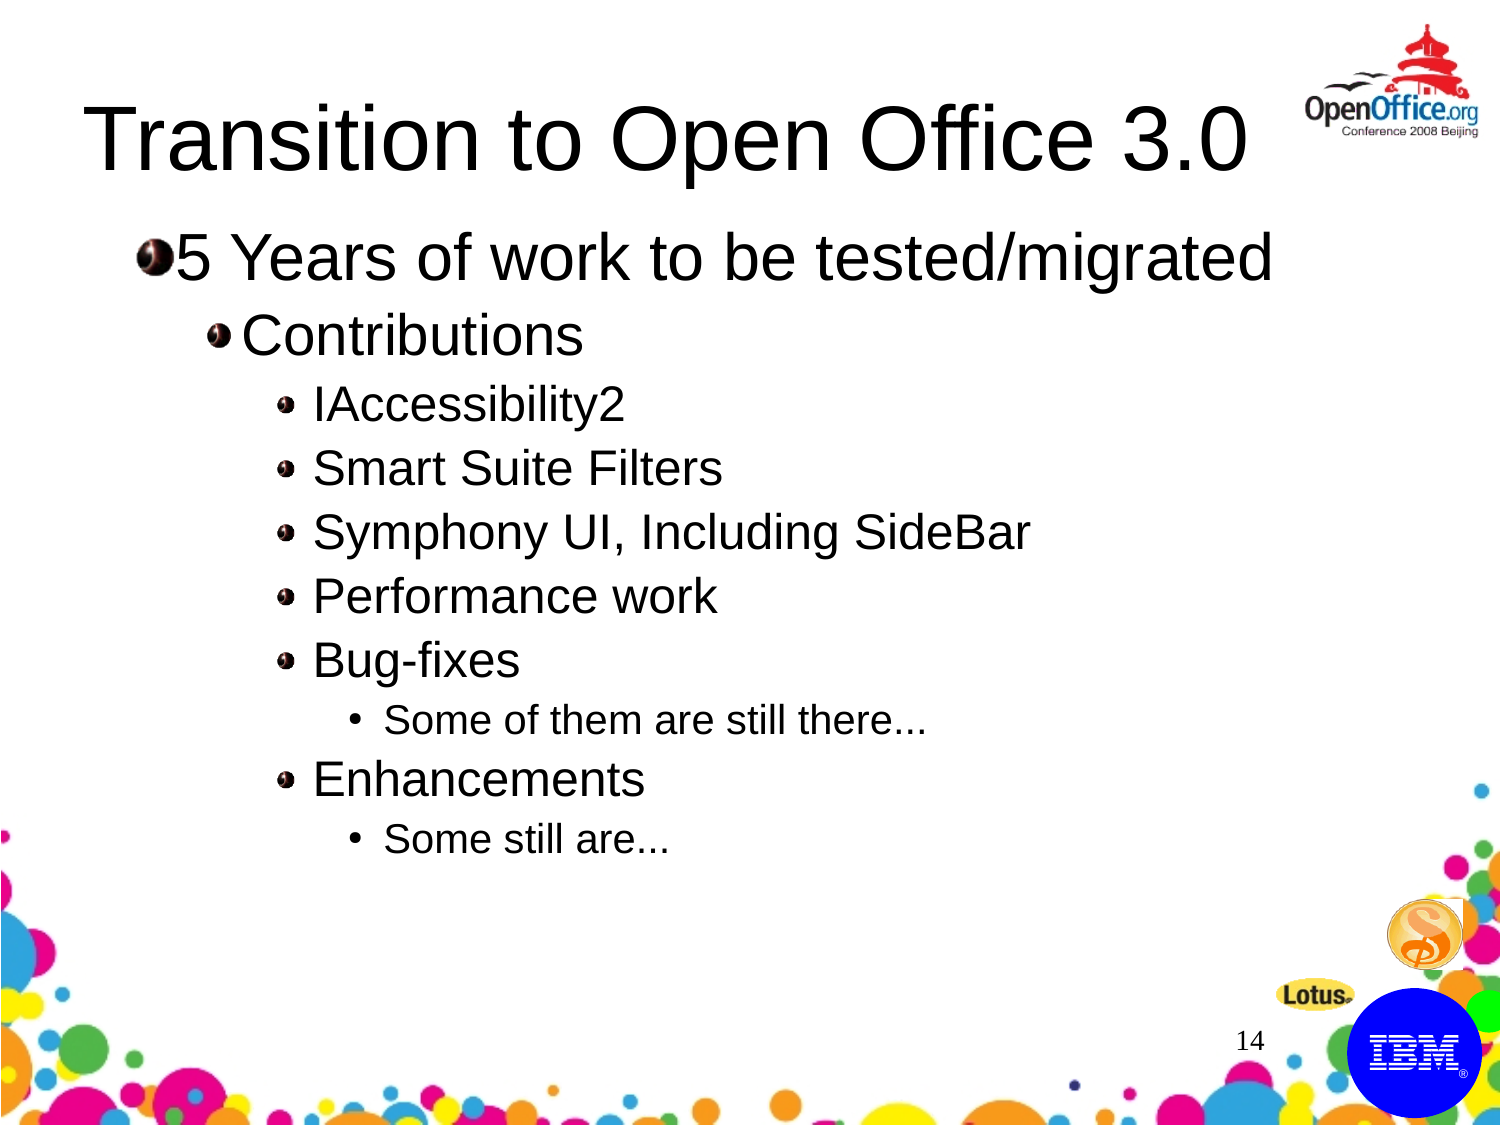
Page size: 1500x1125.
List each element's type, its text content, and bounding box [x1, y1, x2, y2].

title Transition to Open Office 3.0 [76, 44, 1258, 219]
picture [1369, 1035, 1460, 1070]
picture [1, 735, 1500, 1125]
picture [1296, 17, 1488, 152]
list 5 Years of work to be tested/migrated Contributions IAccessibility2 Smart Suite Filters Symphony UI, Including SideBar Performance work Bug-fixes Some of them are still there... Enhancements Some still are... [64, 219, 1474, 963]
